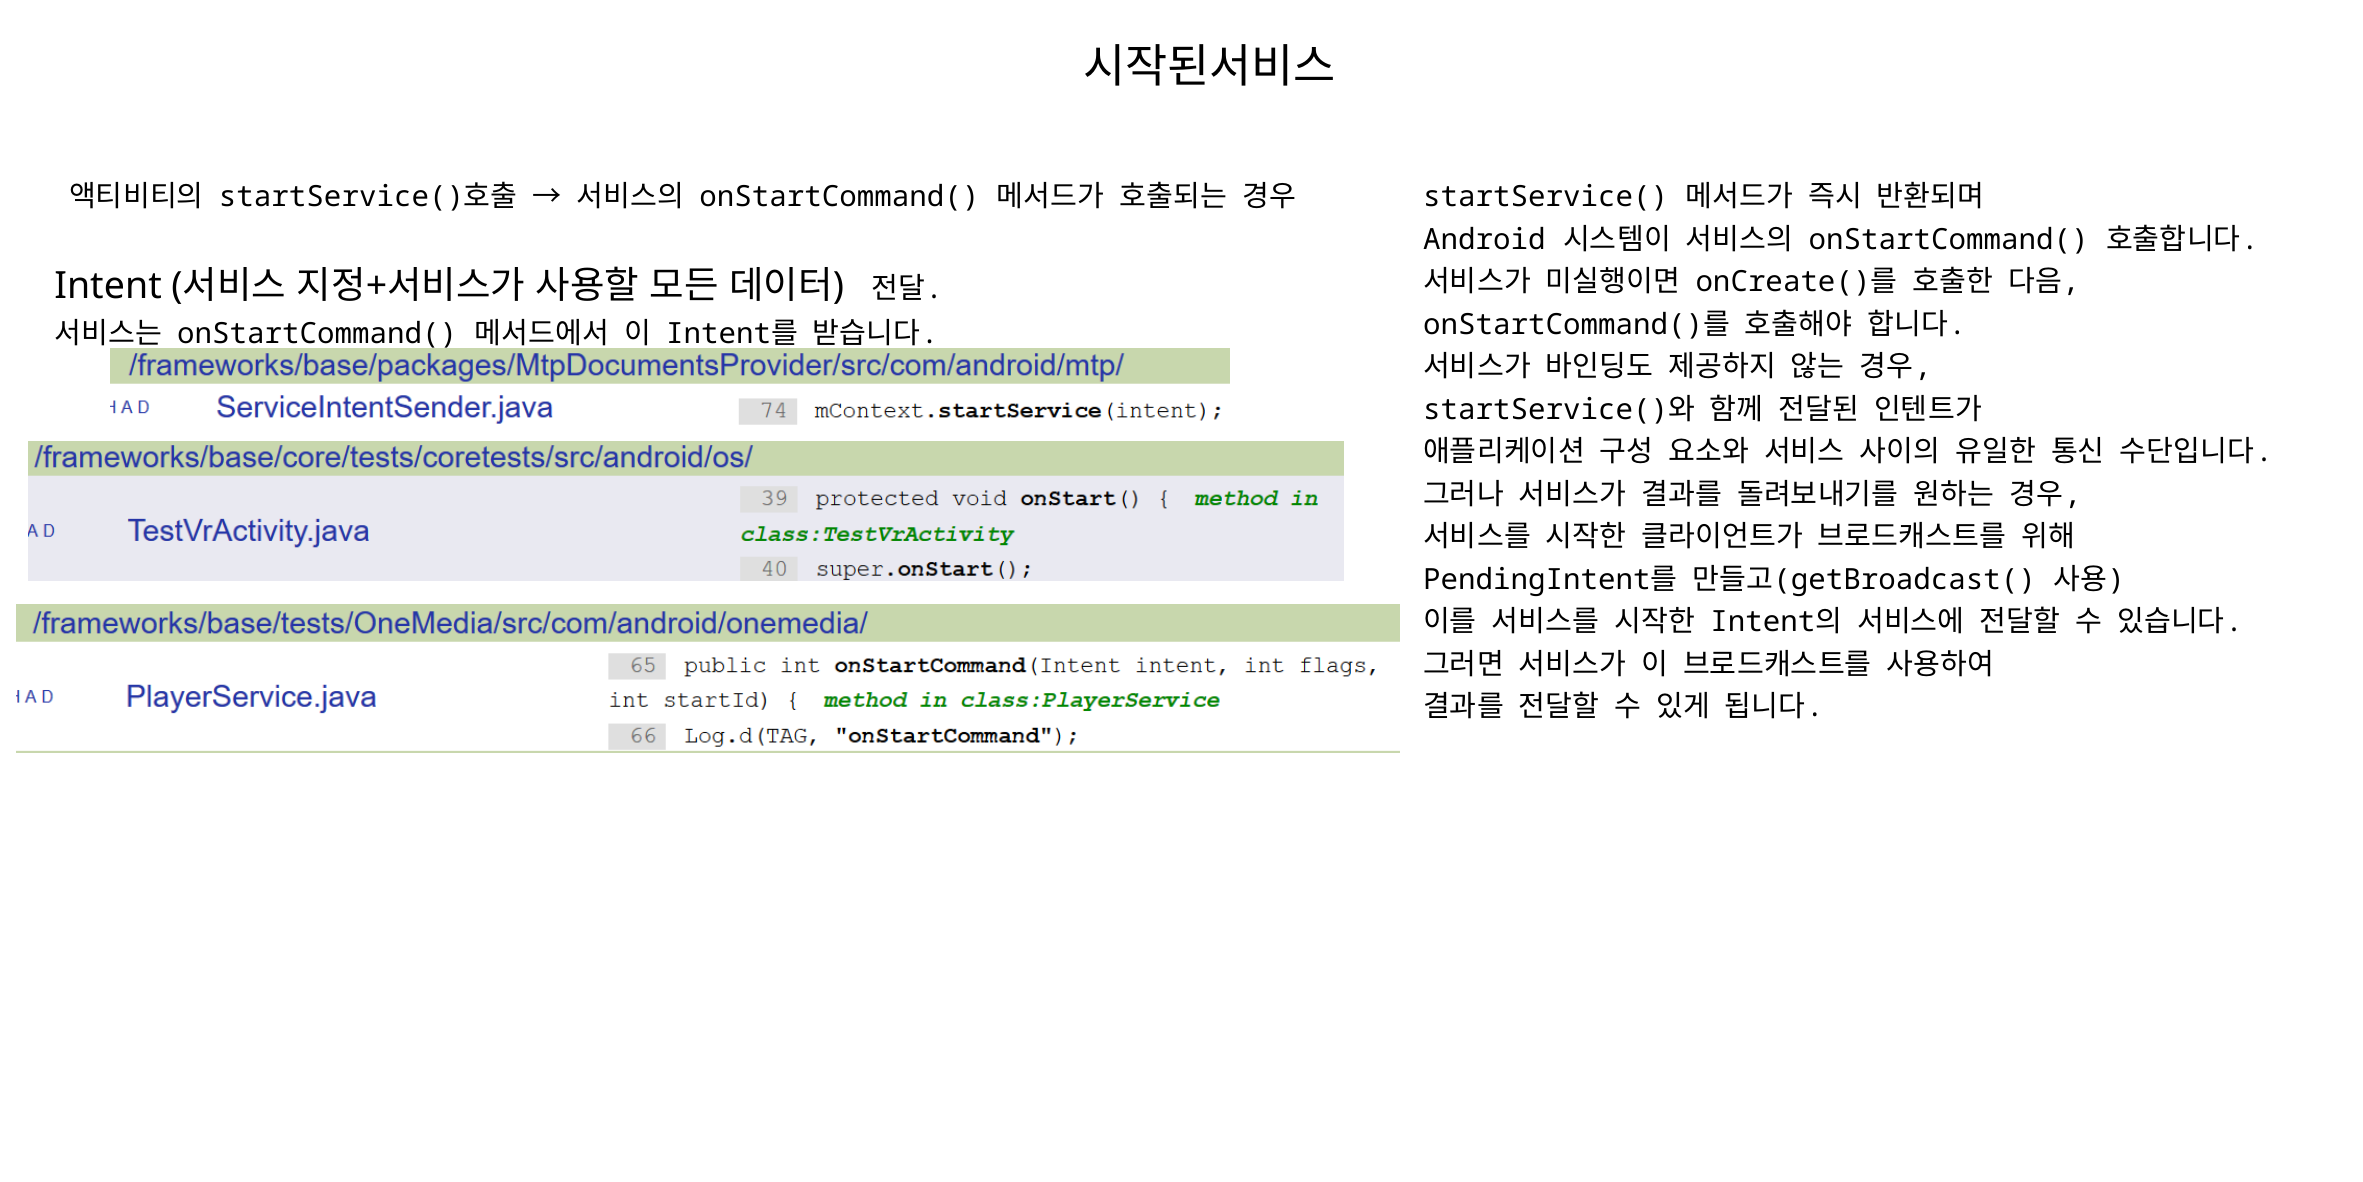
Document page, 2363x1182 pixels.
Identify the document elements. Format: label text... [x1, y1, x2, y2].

text_box startService() 메서드가 즉시 반환되며 Android 시스템이 서비스의 onStartCommand() 호출합니다. 서비스가 미실행이면 onCreate()를 호출한 다음, onStartCommand()를 호출해야 합니다. 서비스가 바인딩도 제공하지 않는 경우, startService()와 함께 전달된 인텐트가 애플리케이션 구성 요소와 서비스 사이의 유일한 통신 수단입니다. 그러나 서비스가 결과를 돌려보내기를 원하는 경우, 서비스를 시작한 클라이언트가 브로드캐스트를 위해 PendingIntent를 만들고(getBroadcast() 사용) 이를 서비스를 시작한 Intent의 서비스에 전달할 수 있습니다. 그러면 서비스가 이 브로드캐스트를 사용하여 결과를 전달할 수 있게 됩니다. [1408, 125, 2363, 550]
title 시작된서비스 [146, 0, 2273, 162]
picture [110, 348, 1230, 431]
text_box 액티비티의 startService()호출 → 서비스의 onStartCommand() 메서드가 호출되는 경우 Intent (서비스 지정+서비스가 사용할 모든 데이터) 전달. 서비스는 onStartCommand() 메서드에서 이 Intent를 받습니다. [39, 125, 1308, 366]
picture [28, 441, 1344, 581]
picture [16, 604, 1400, 753]
